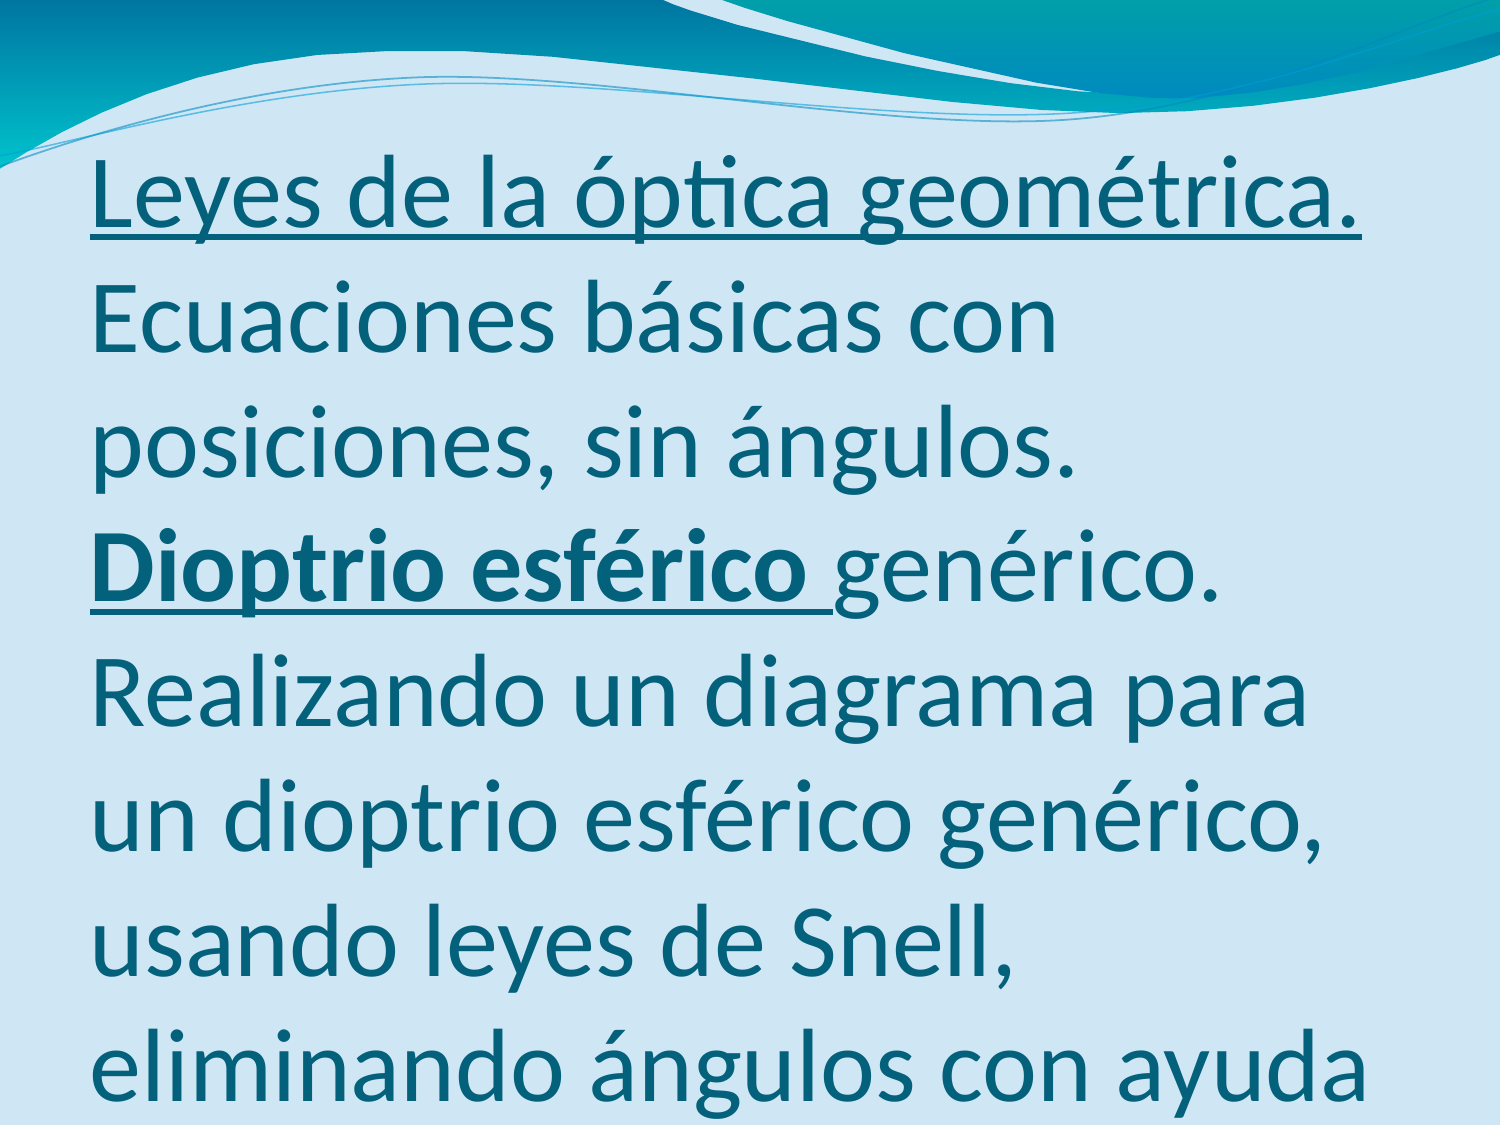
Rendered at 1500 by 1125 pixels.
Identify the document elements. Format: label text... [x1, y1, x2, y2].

title Leyes de la óptica geométrica. Ecuaciones básicas con posiciones, sin ángulos. Dioptrio esférico genérico. Realizando un diagrama para un dioptrio esférico genérico, usando leyes de Snell, eliminando ángulos con ayuda aproximación paraxial, se llega a la expresión n( 1/ r − 1/ s )=n'( 1/r − 1/s' ) “Invariante de Abbe” [75, 115, 1438, 1125]
